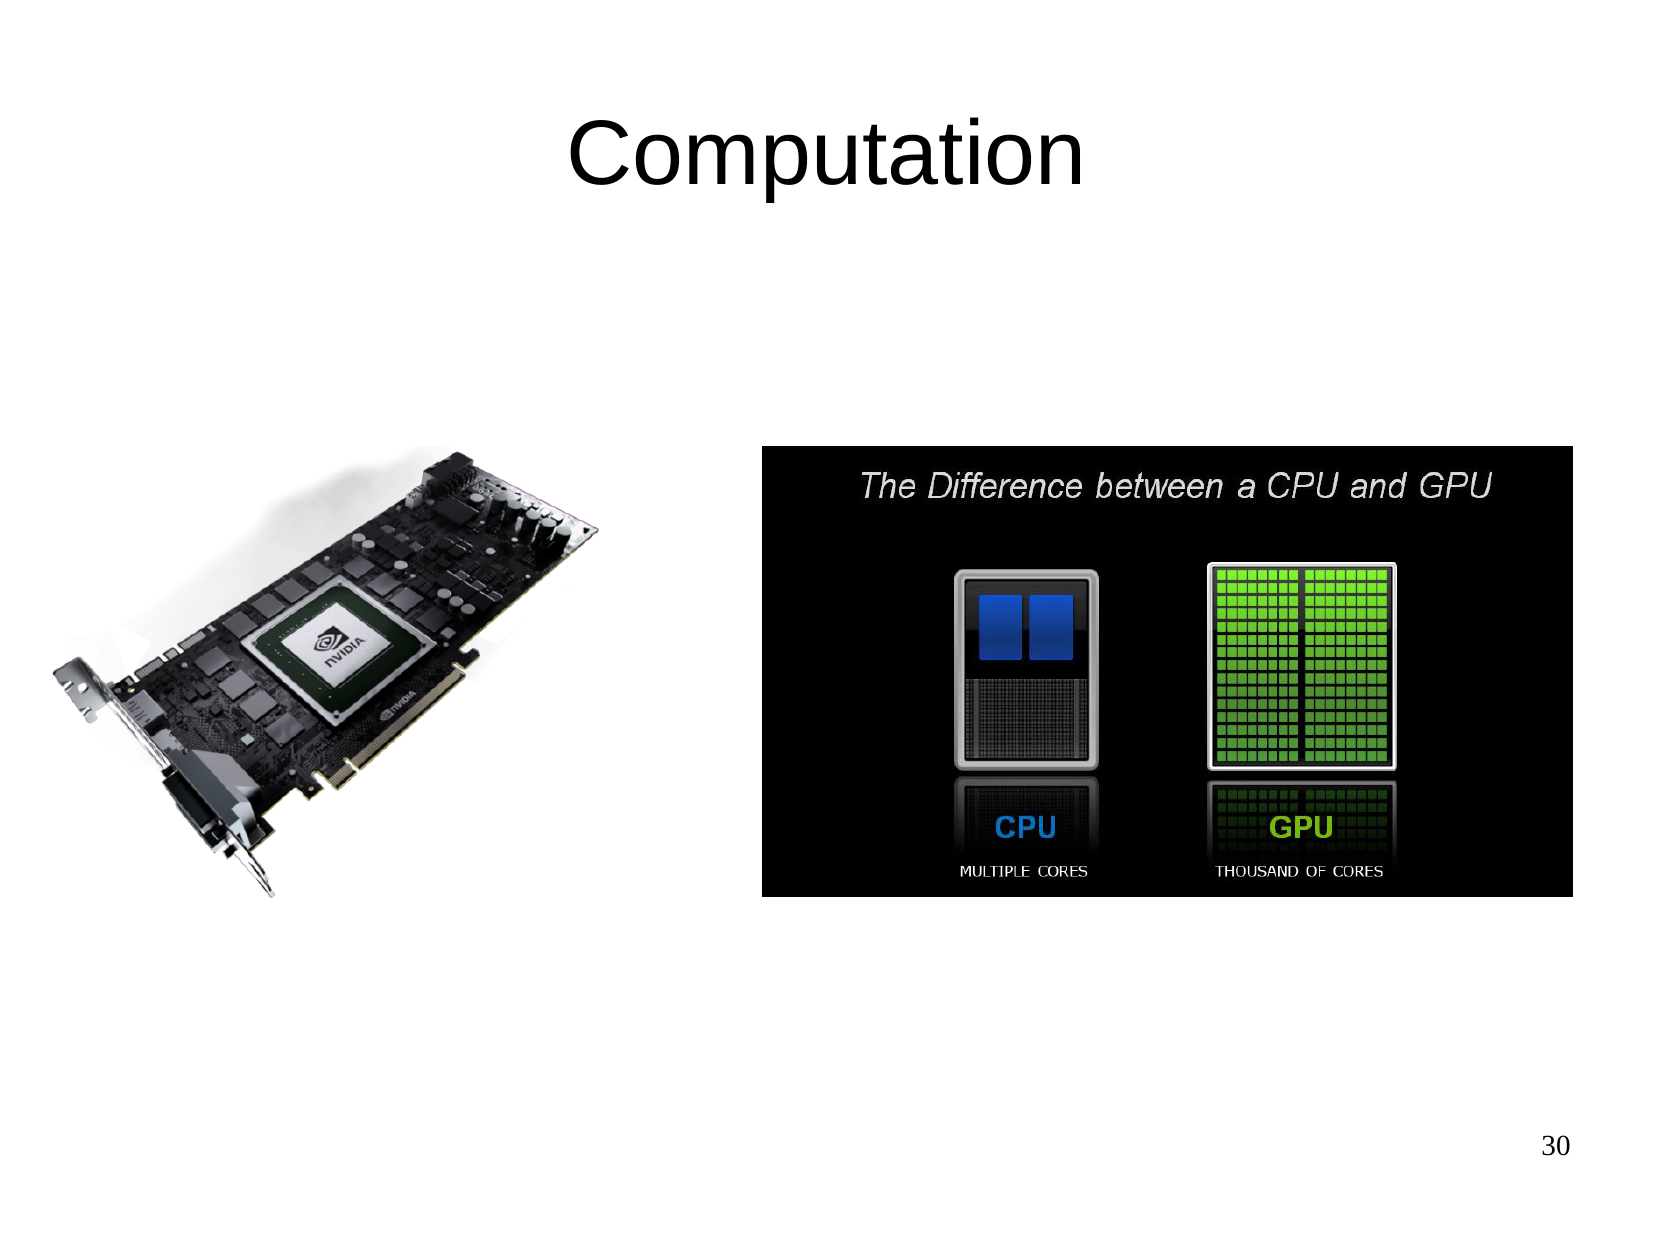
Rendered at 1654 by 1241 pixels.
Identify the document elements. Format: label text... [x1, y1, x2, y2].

picture [43, 446, 599, 898]
picture [762, 446, 1573, 897]
title Computation [82, 49, 1571, 257]
